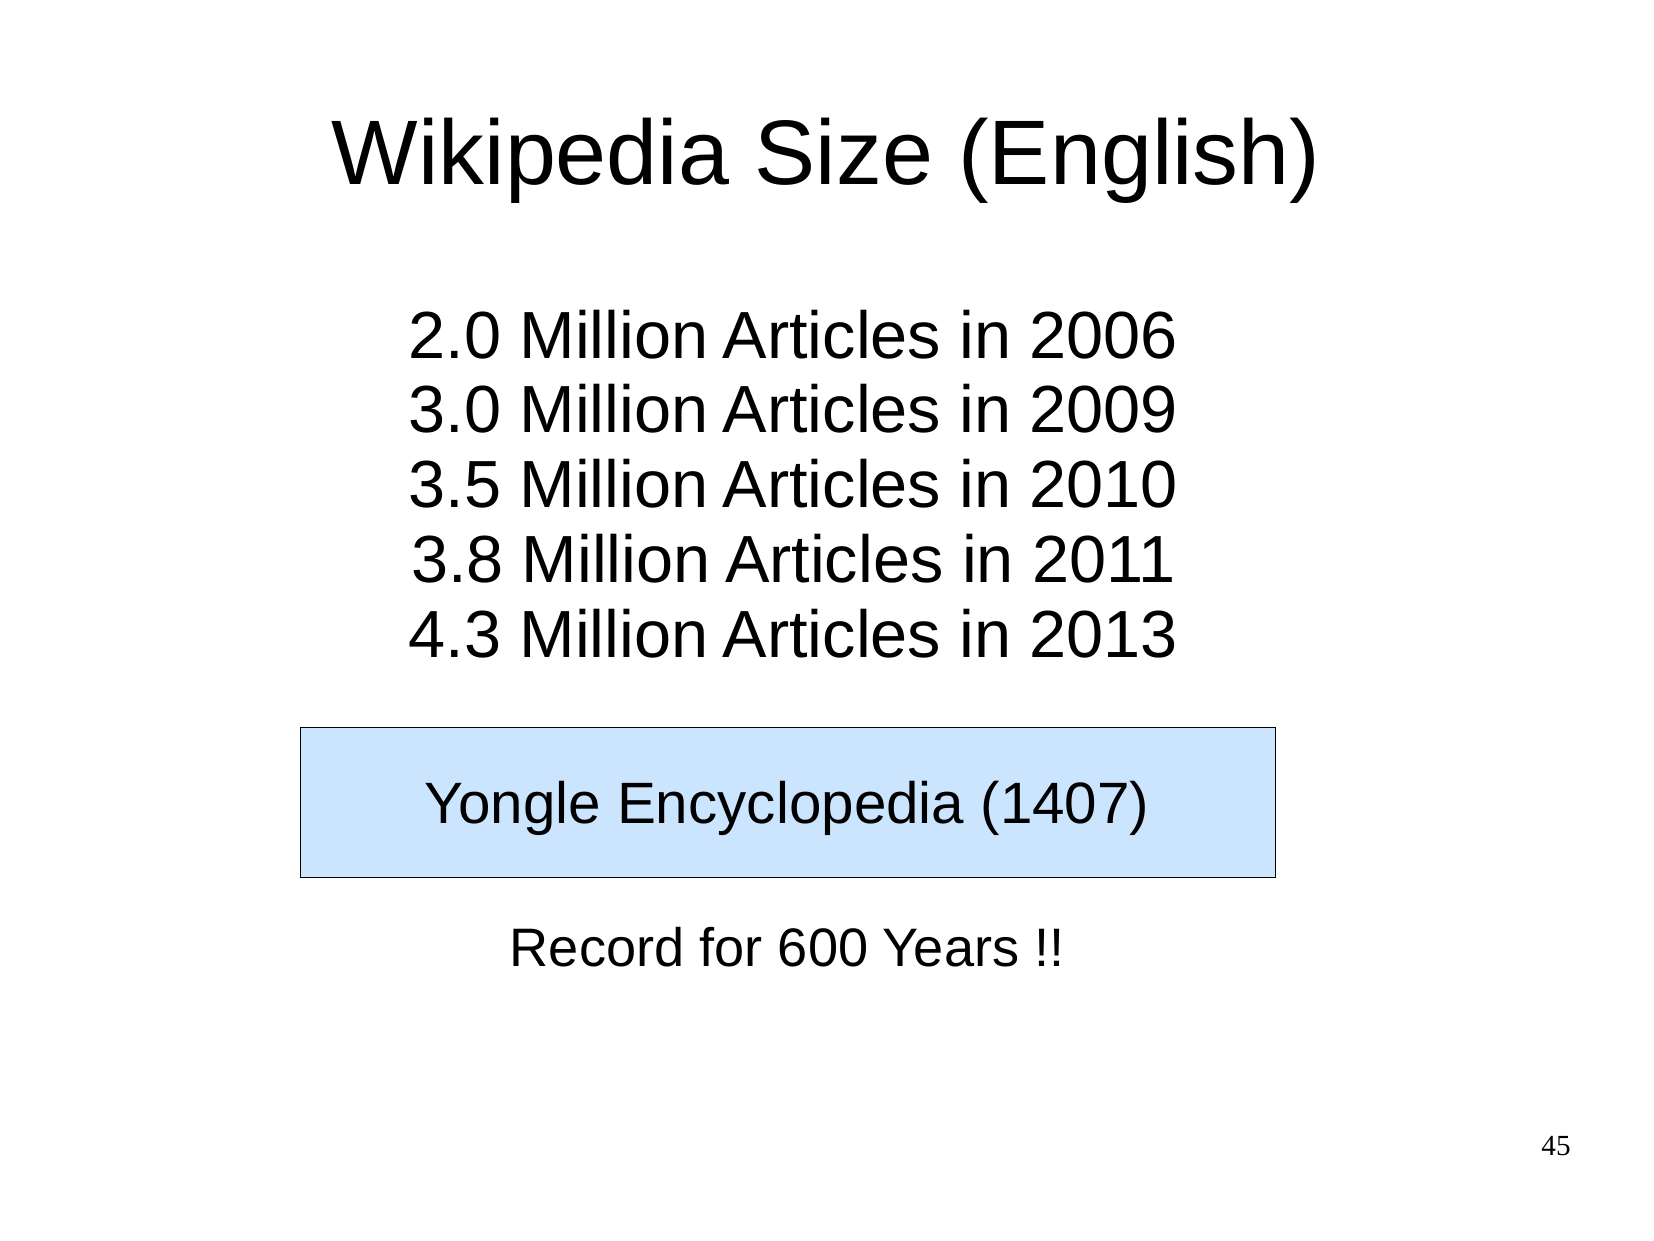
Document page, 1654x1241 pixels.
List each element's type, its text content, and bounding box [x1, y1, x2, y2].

title Wikipedia Size (English) [82, 49, 1571, 257]
text_box 2.0 Million Articles in 2006 3.0 Million Articles in 2009 3.5 Million Articles in 2010 3.8 Million Articles in 2011 4.3 Million Articles in 2013 [333, 290, 1254, 679]
text_box Record for 600 Years !! [450, 910, 1126, 986]
text_box Yongle Encyclopedia (1407) [300, 727, 1276, 878]
